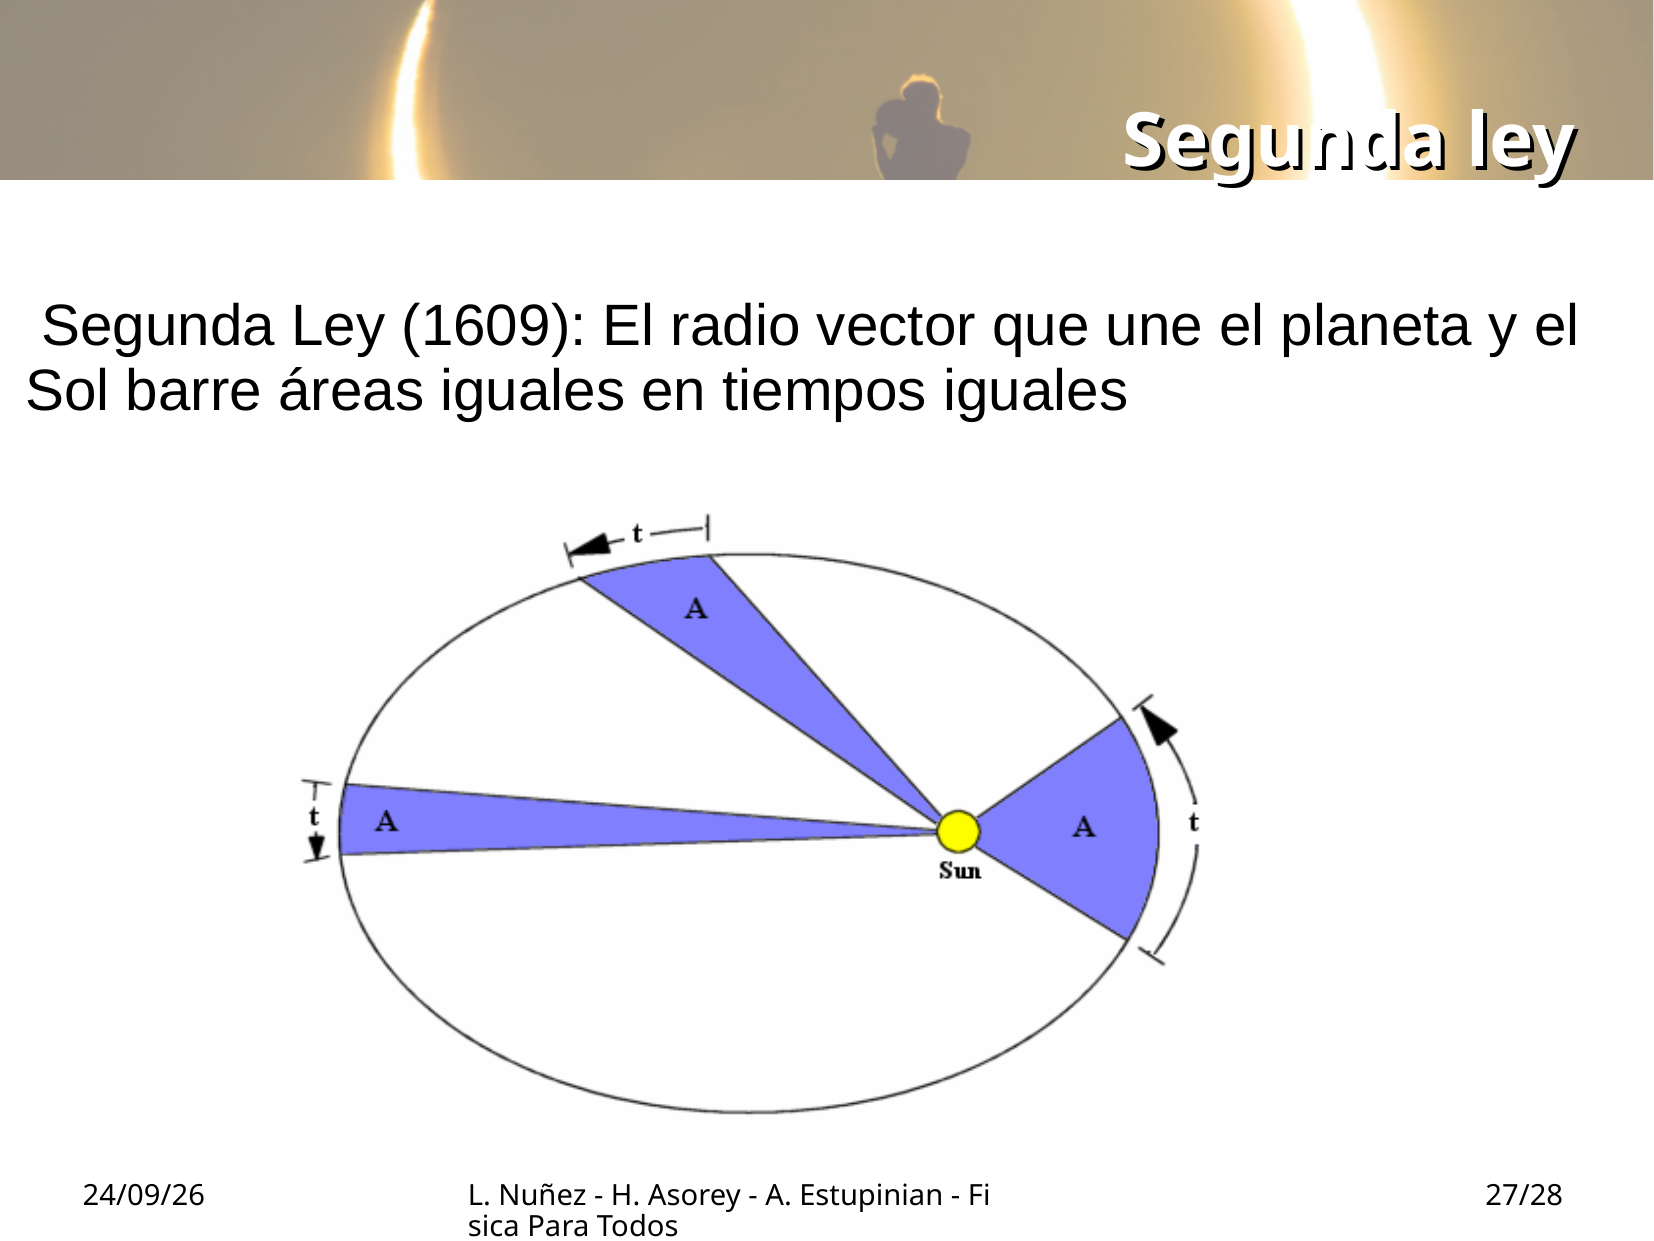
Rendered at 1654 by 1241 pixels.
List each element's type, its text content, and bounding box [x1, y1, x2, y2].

title Segunda ley [86, 49, 1576, 226]
text_box Segunda Ley (1609): El radio vector que une el planeta y el Sol barre áreas iguales en tiempos iguales [10, 284, 1625, 430]
picture [0, 0, 1654, 180]
picture [290, 501, 1211, 1123]
